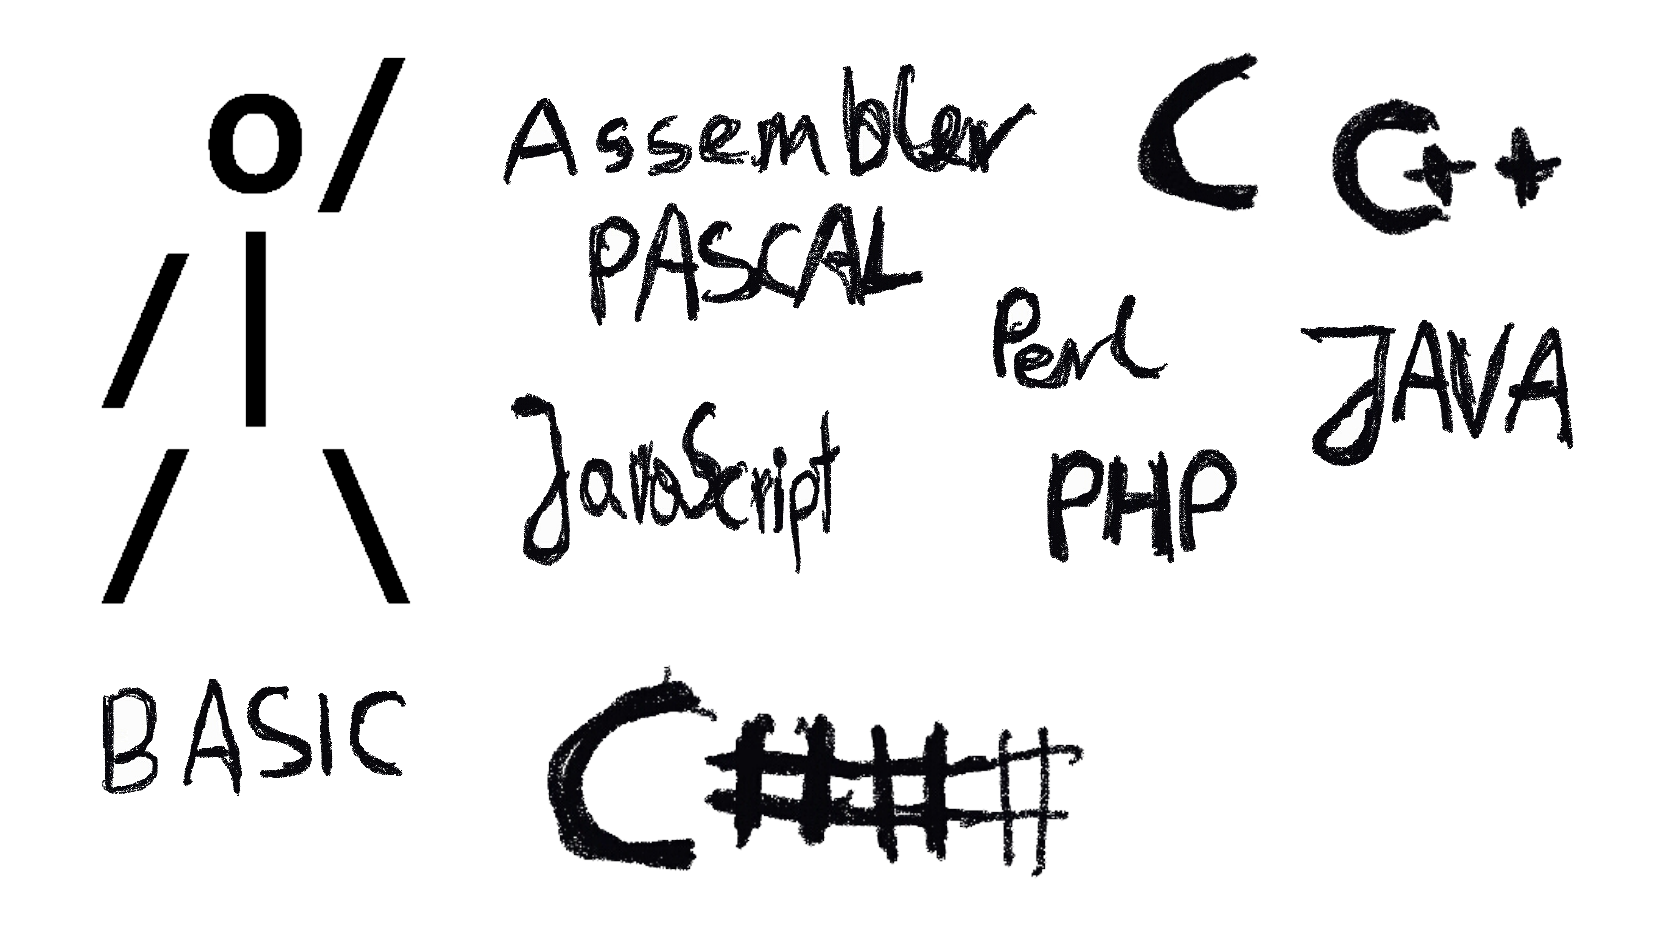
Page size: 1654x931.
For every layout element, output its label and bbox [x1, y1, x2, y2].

picture [92, 673, 414, 796]
picture [94, 47, 423, 626]
picture [1290, 307, 1583, 476]
picture [1105, 35, 1288, 225]
picture [1322, 82, 1578, 252]
picture [1039, 436, 1241, 569]
picture [980, 271, 1176, 402]
picture [496, 58, 1047, 189]
picture [507, 387, 841, 579]
picture [507, 653, 1111, 907]
picture [583, 194, 927, 331]
